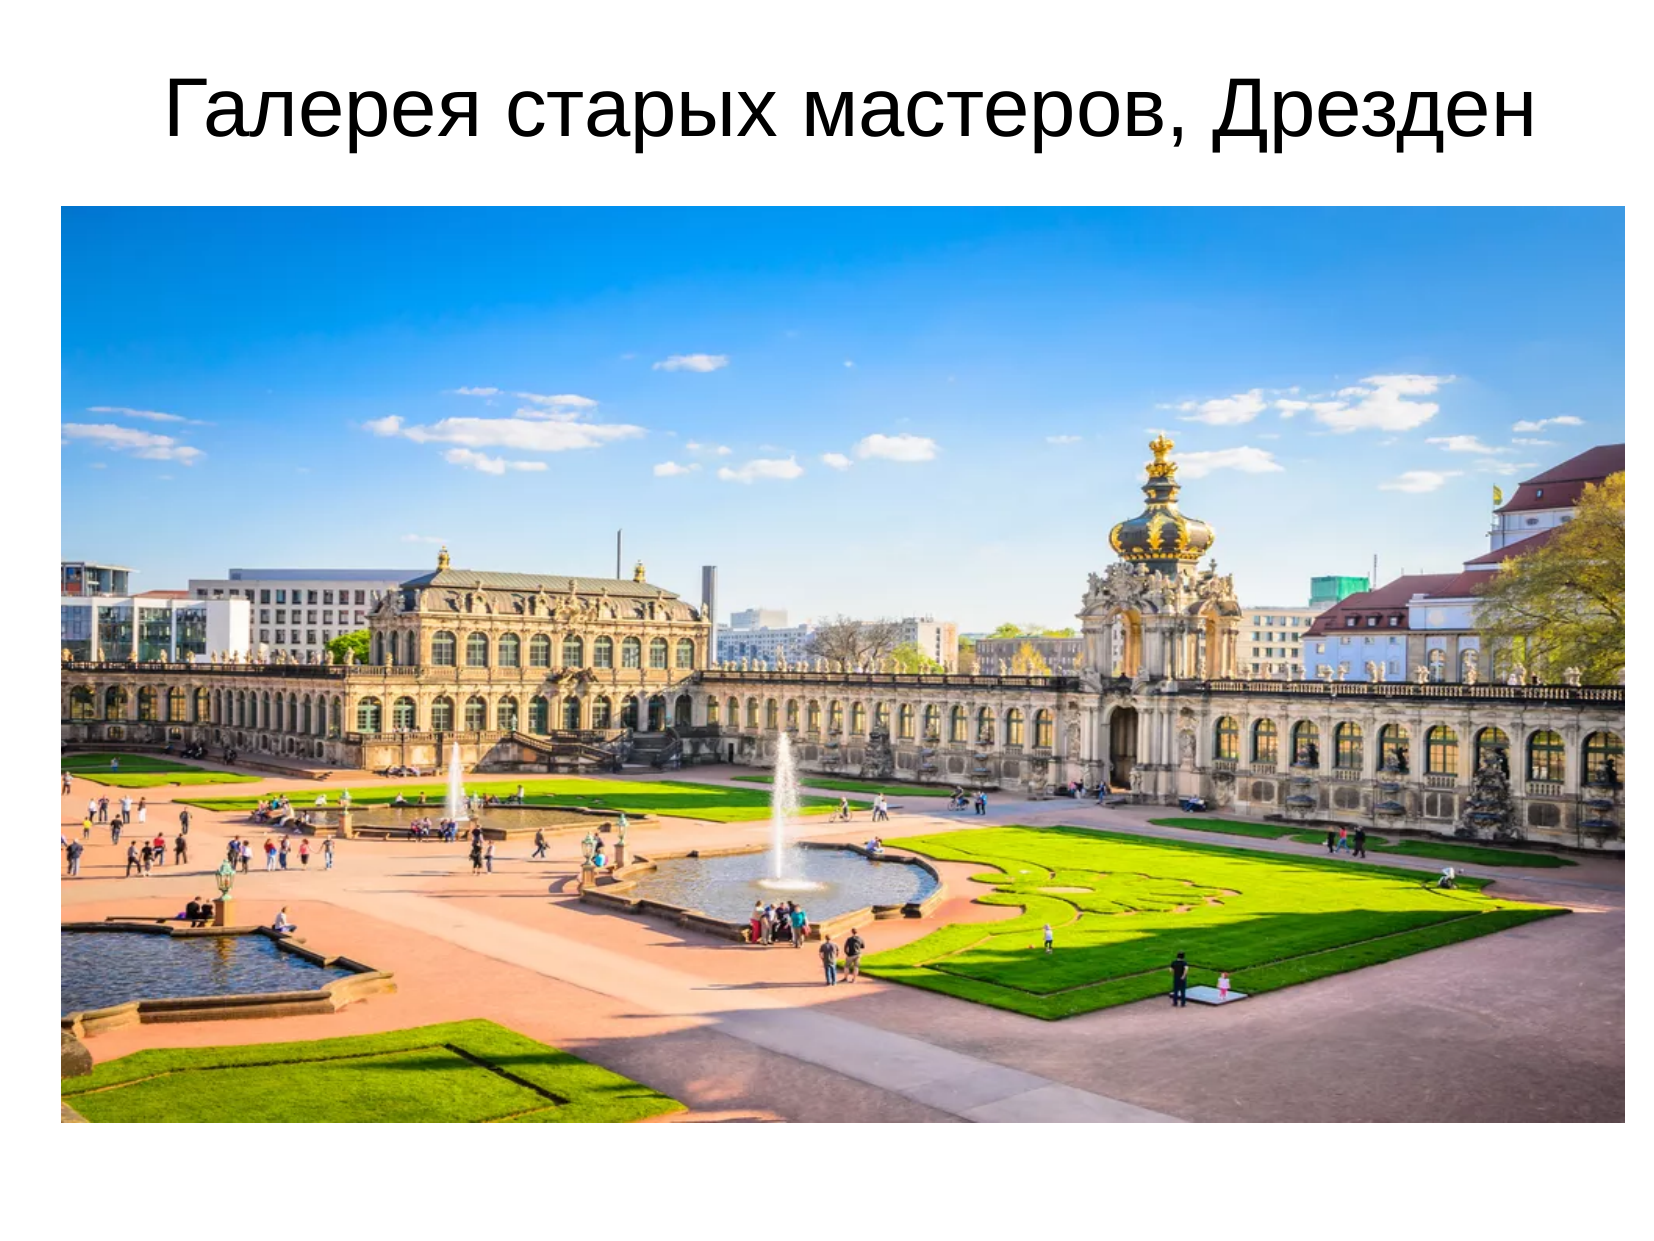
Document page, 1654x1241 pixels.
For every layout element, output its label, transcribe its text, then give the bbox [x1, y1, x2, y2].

title Галерея старых мастеров, Дрезден [106, 29, 1595, 187]
picture [61, 206, 1625, 1123]
